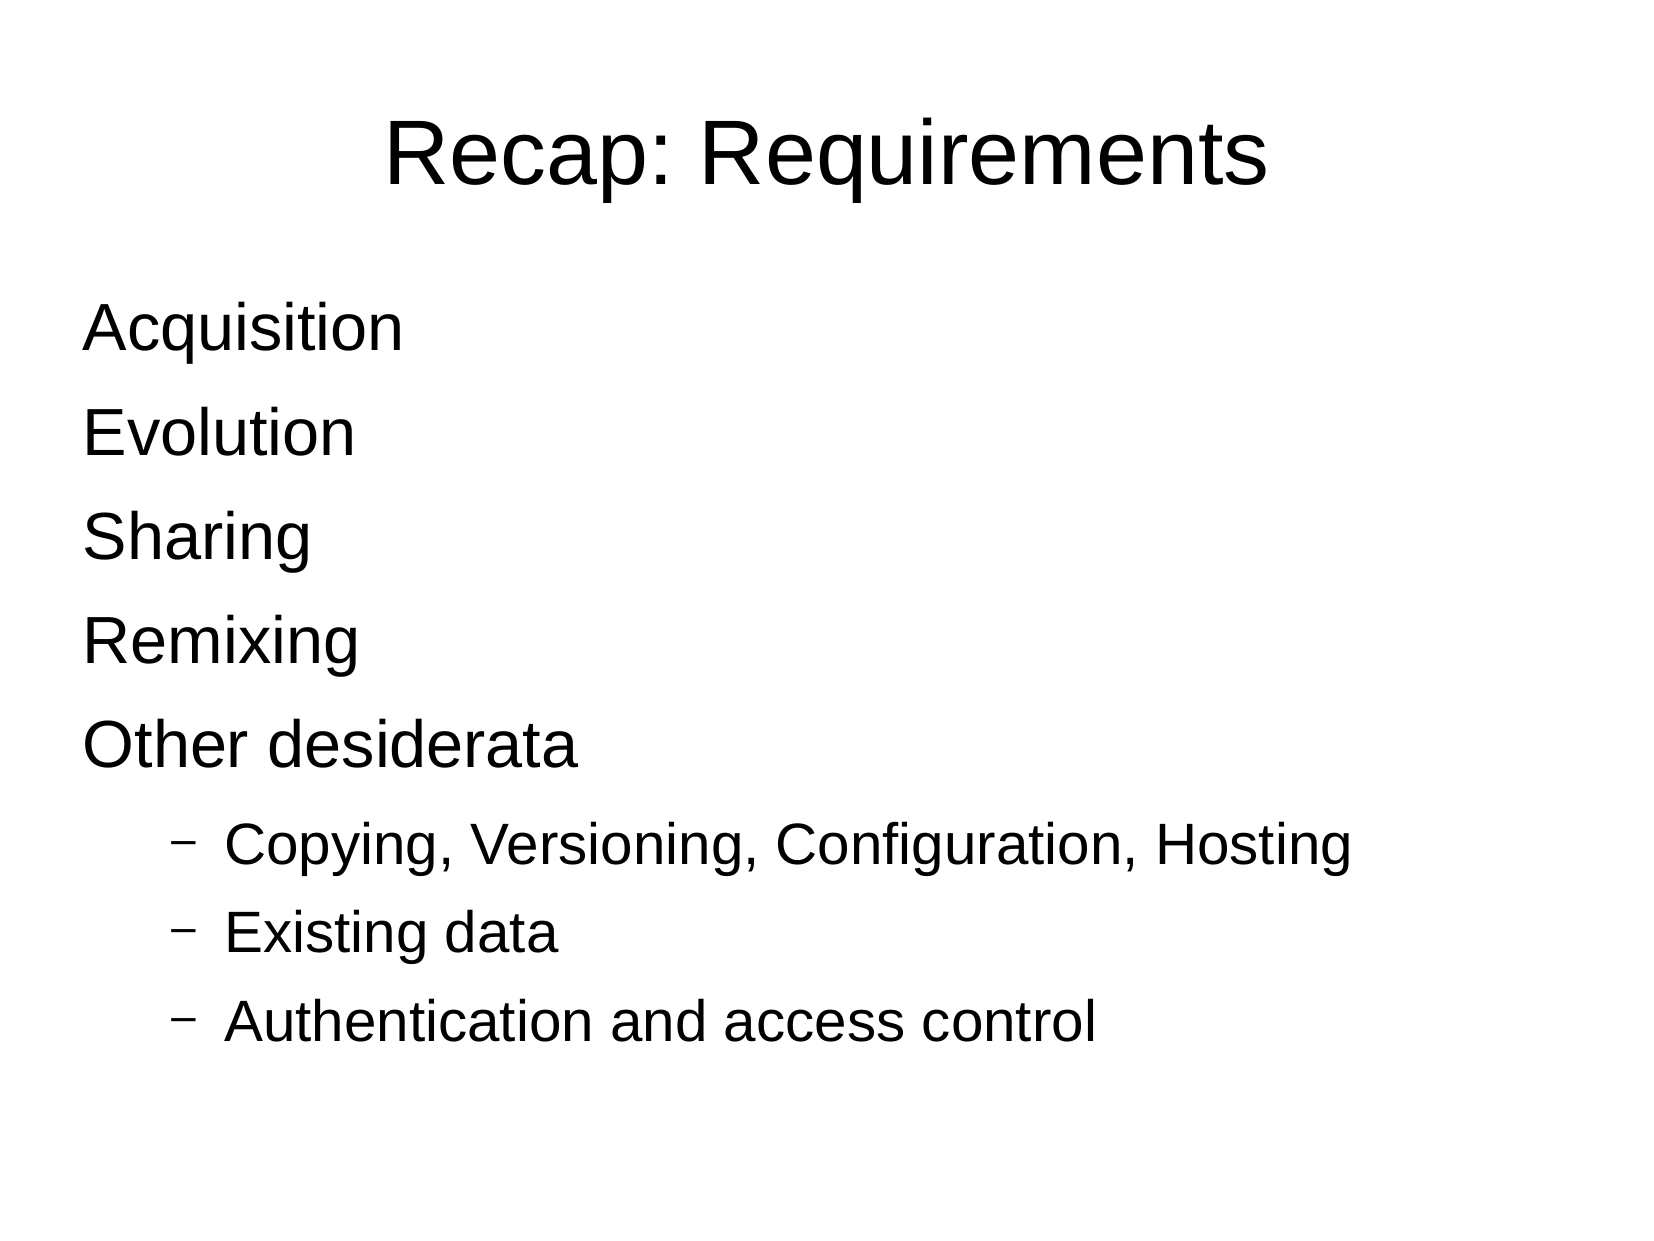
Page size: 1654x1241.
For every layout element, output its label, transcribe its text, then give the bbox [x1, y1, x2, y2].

list Acquisition Evolution Sharing Remixing Other desiderata Copying, Versioning, Configuration, Hosting Existing data Authentication and access control [82, 290, 1571, 1053]
title Recap: Requirements [82, 49, 1571, 257]
